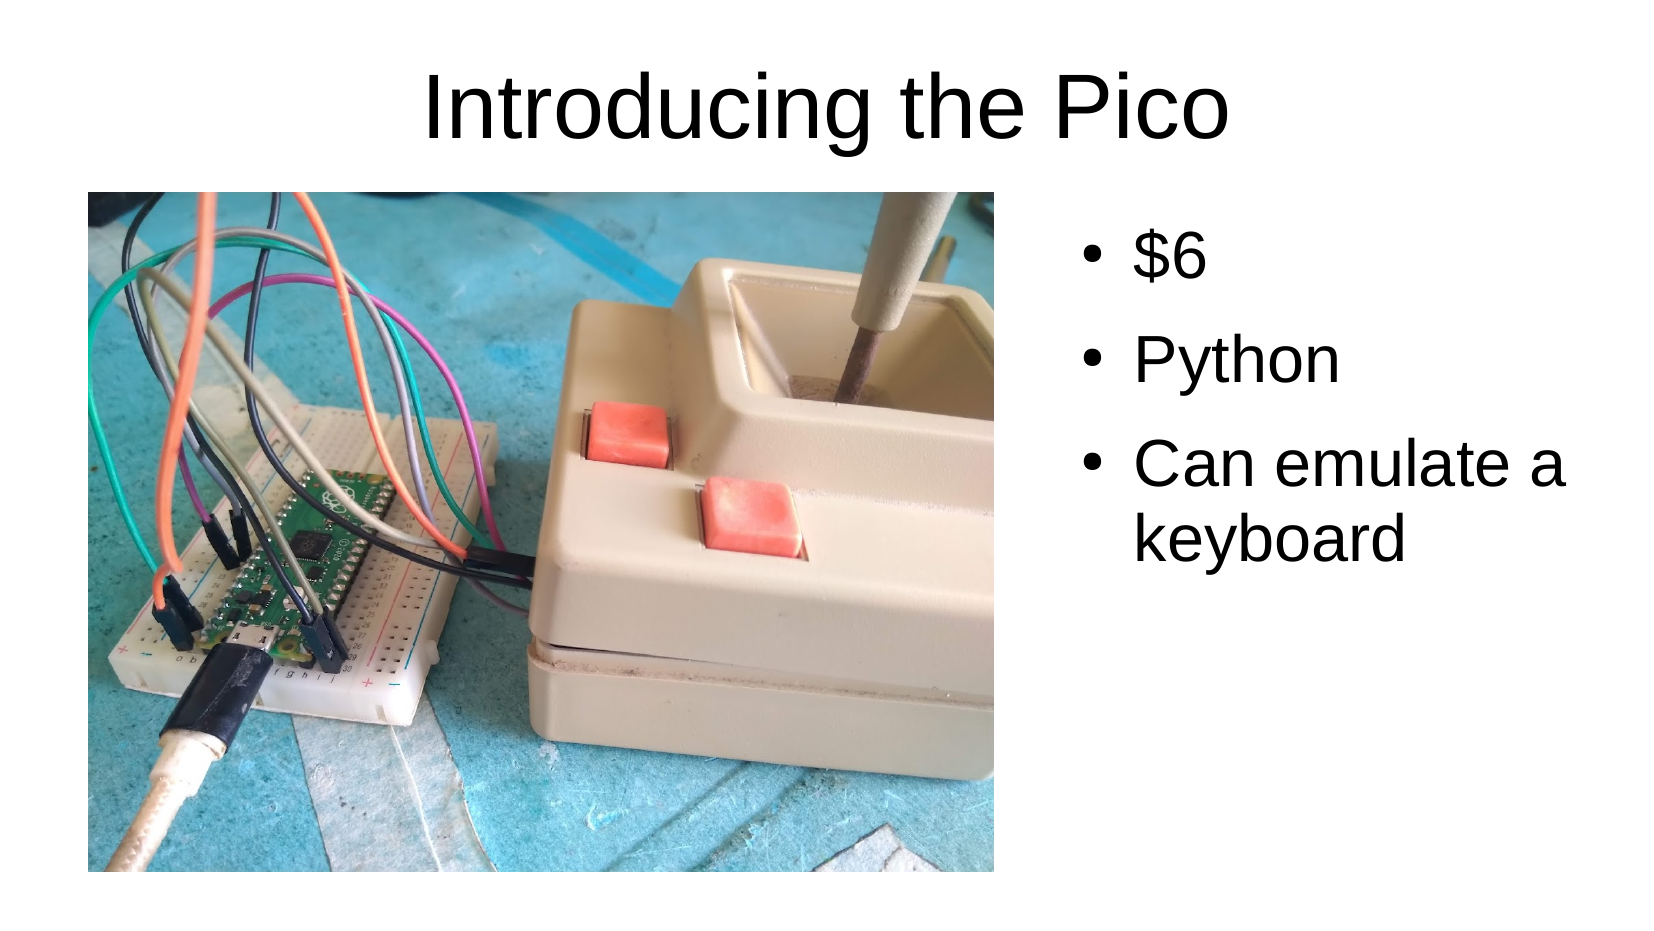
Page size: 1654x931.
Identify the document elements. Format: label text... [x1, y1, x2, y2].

list $6 Python Can emulate a keyboard [1062, 217, 1571, 758]
picture [88, 192, 994, 872]
title Introducing the Pico [82, 37, 1571, 178]
